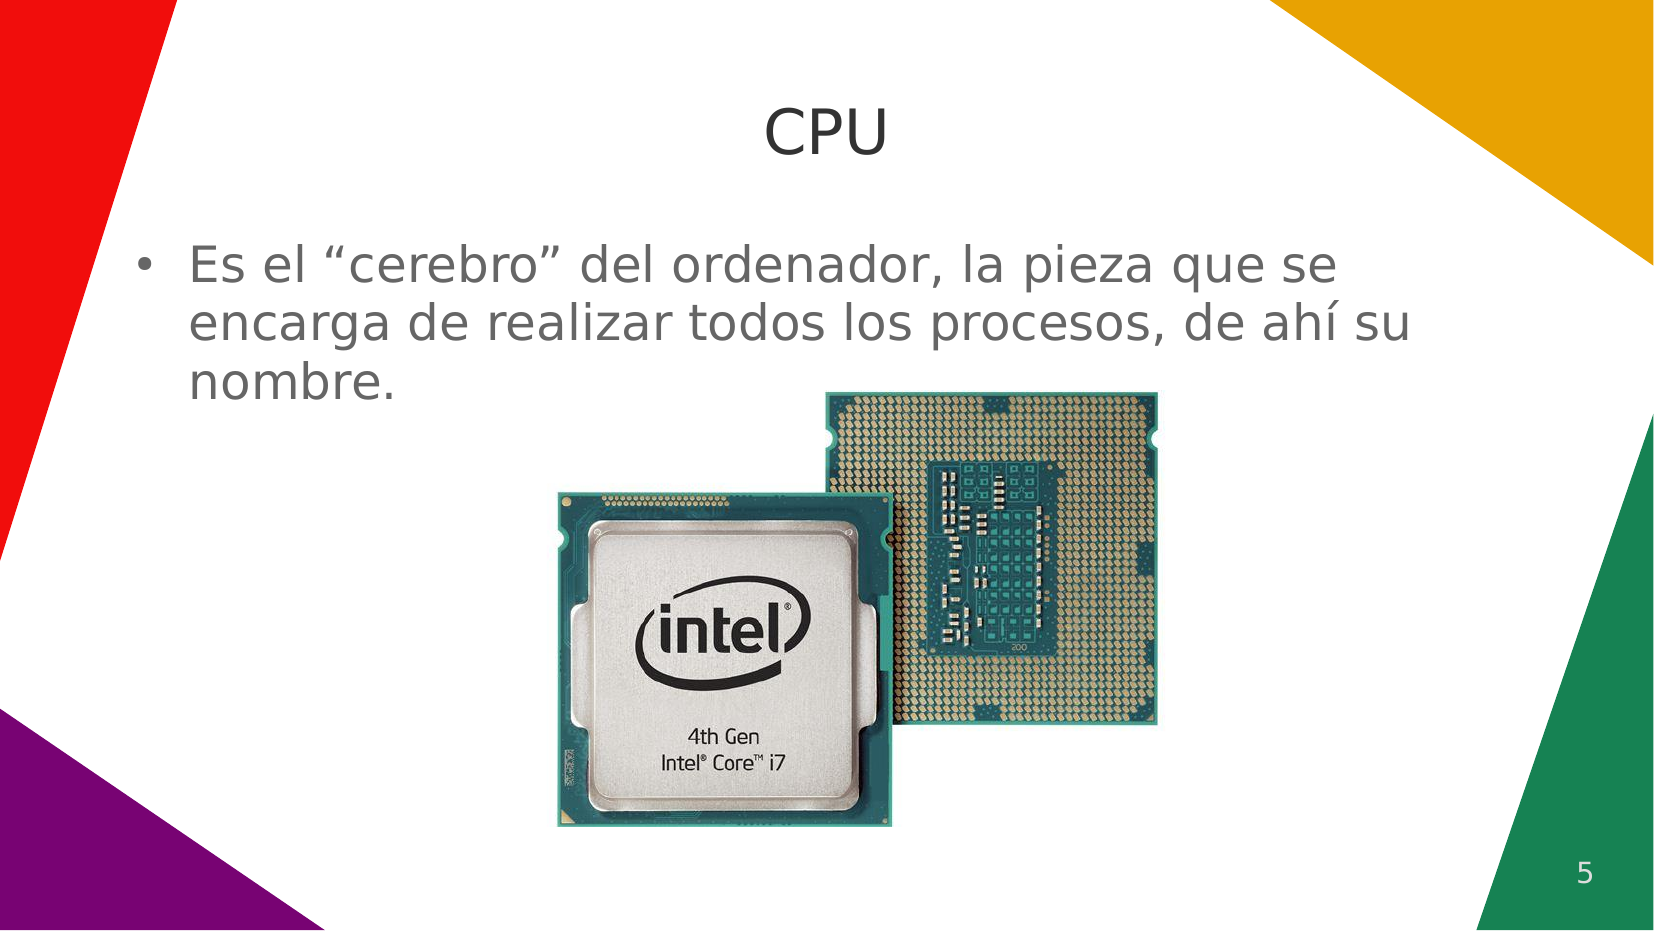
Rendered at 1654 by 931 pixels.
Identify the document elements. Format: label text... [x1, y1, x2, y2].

title CPU [118, 59, 1536, 207]
picture [531, 390, 1186, 827]
list Es el “cerebro” del ordenador, la pieza que se encarga de realizar todos los procesos, de ahí su nombre. [118, 236, 1536, 827]
